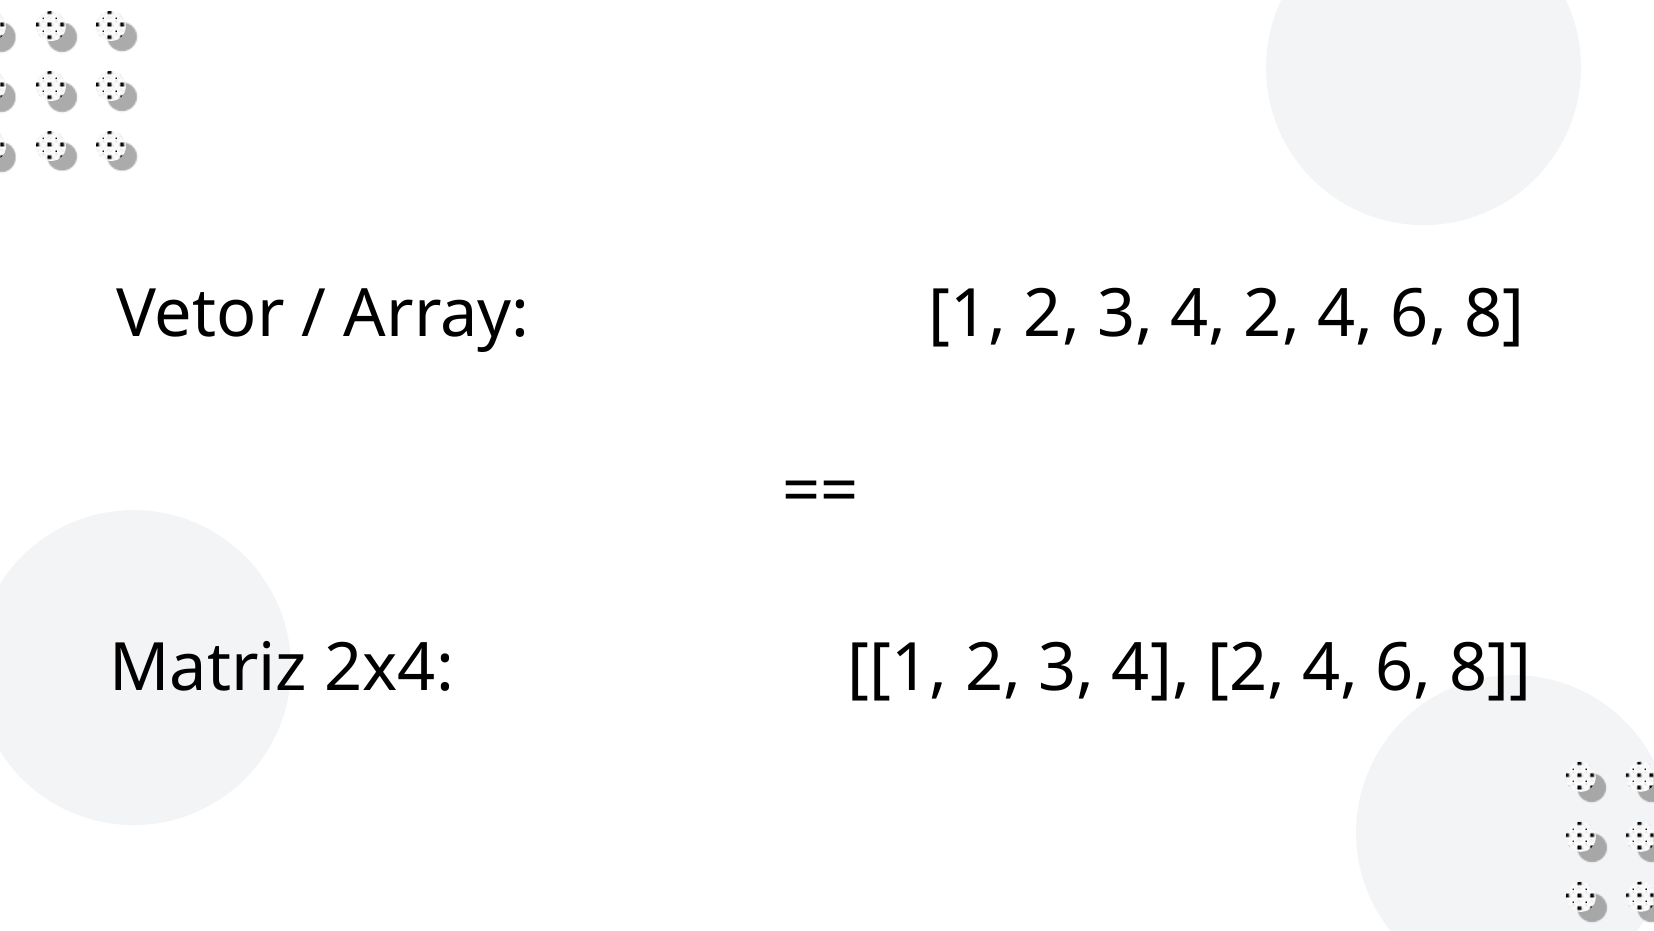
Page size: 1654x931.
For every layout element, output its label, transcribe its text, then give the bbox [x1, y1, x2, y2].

picture [1565, 821, 1596, 852]
picture [35, 130, 67, 162]
picture [1625, 821, 1654, 852]
picture [35, 70, 66, 102]
picture [1625, 881, 1654, 912]
text_box Matriz 2x4: [[1, 2, 3, 4], [2, 4, 6, 8]] [76, 561, 1565, 768]
picture [0, 133, 7, 159]
picture [1565, 761, 1596, 792]
picture [35, 11, 66, 42]
text_box Vetor / Array: [1, 2, 3, 4, 2, 4, 6, 8] [76, 206, 1565, 414]
picture [95, 70, 126, 101]
picture [1565, 881, 1596, 912]
picture [1625, 761, 1654, 792]
picture [0, 74, 6, 99]
picture [0, 14, 6, 39]
picture [95, 10, 126, 41]
picture [95, 130, 127, 162]
subtitle == [76, 414, 1565, 561]
